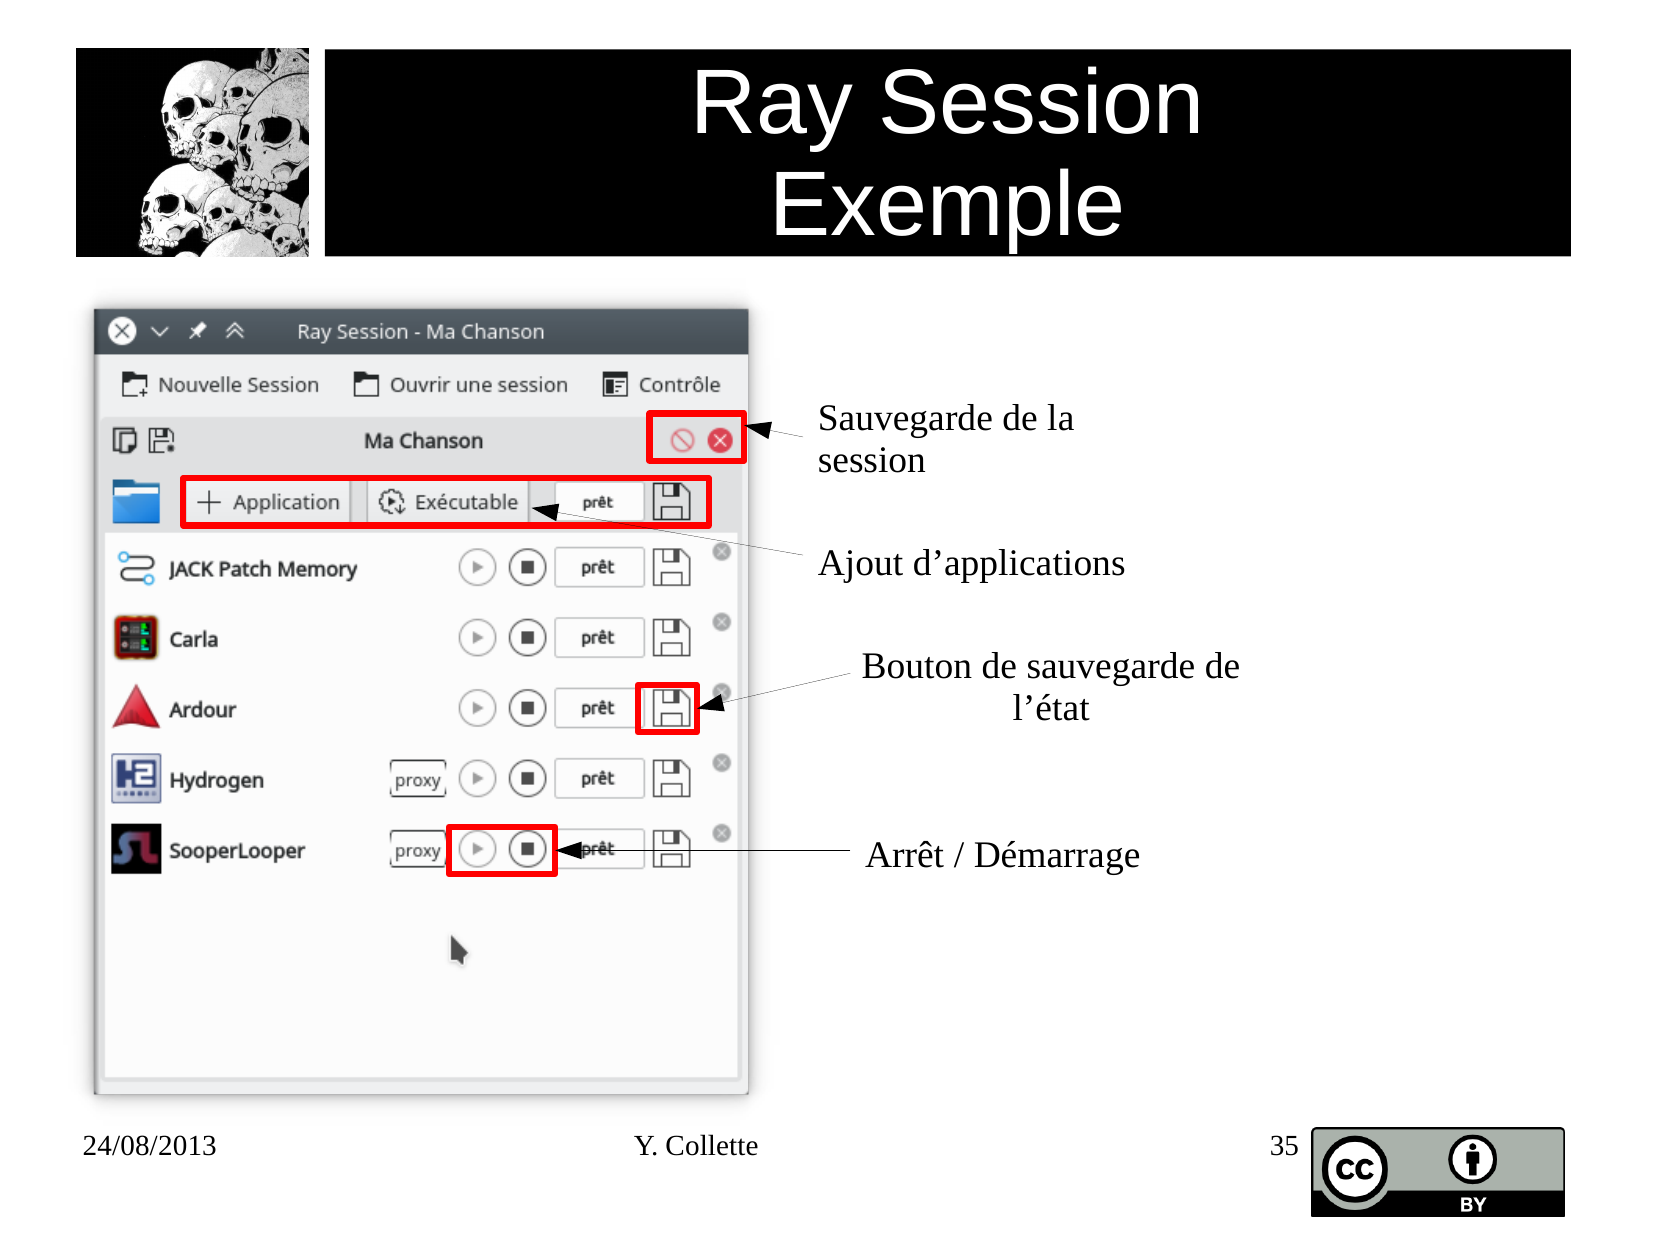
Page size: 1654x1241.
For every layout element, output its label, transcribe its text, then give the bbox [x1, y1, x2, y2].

title Ray Session Exemple [324, 49, 1571, 257]
picture [641, 688, 694, 729]
picture [186, 481, 706, 522]
text_box Ajout d’applications [803, 534, 1158, 591]
picture [63, 278, 780, 1126]
picture [557, 513, 606, 522]
text_box Sauvegarde de la session [803, 389, 1099, 488]
text_box Bouton de sauvegarde de l’état [838, 637, 1264, 736]
picture [76, 48, 309, 257]
picture [653, 417, 741, 458]
picture [452, 830, 552, 871]
text_box Arrêt / Démarrage [850, 826, 1170, 884]
picture [1311, 1127, 1565, 1217]
